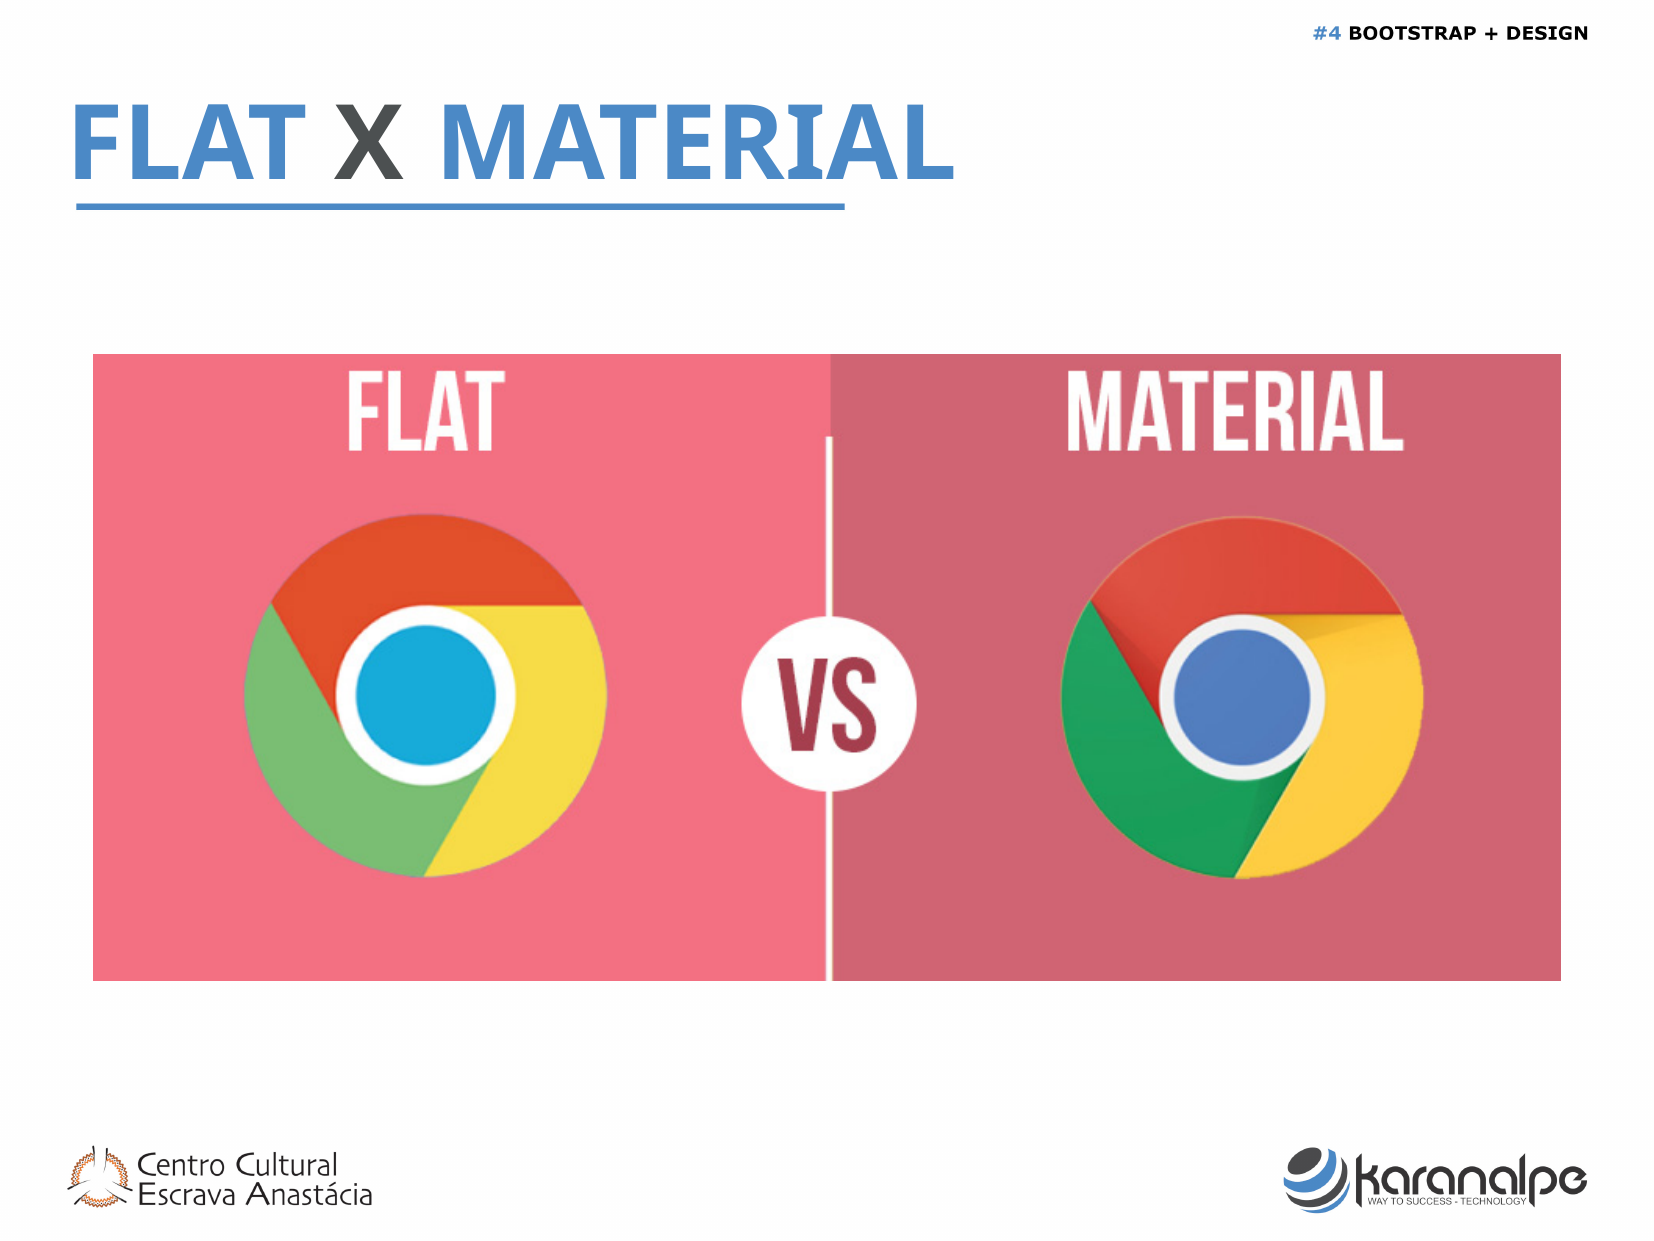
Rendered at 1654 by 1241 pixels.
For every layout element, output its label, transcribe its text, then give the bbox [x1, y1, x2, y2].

title FLAT X MATERIAL [66, 35, 1555, 243]
picture [0, 0, 1654, 1241]
